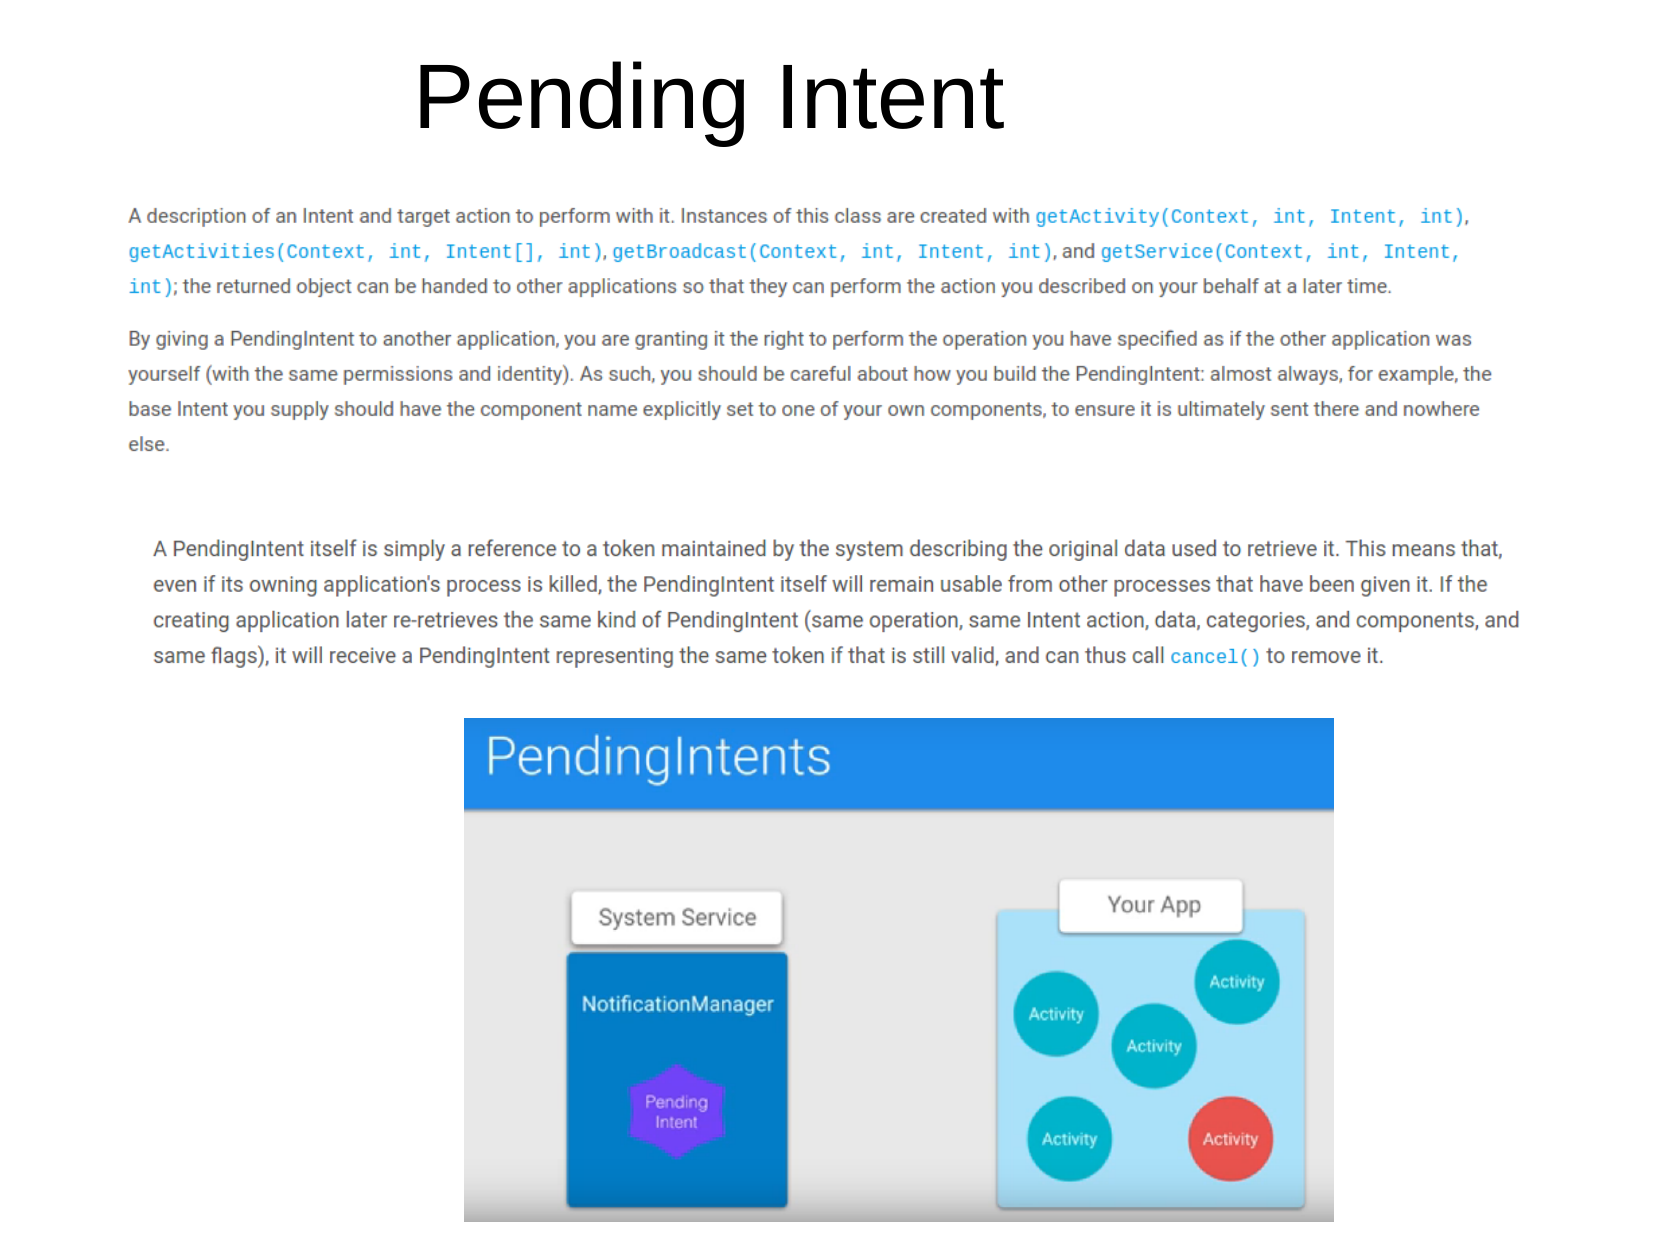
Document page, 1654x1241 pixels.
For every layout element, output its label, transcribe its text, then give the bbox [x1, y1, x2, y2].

text_box Pending Intent [399, 46, 1021, 149]
picture [117, 523, 1554, 676]
picture [464, 718, 1334, 1222]
picture [119, 196, 1556, 462]
